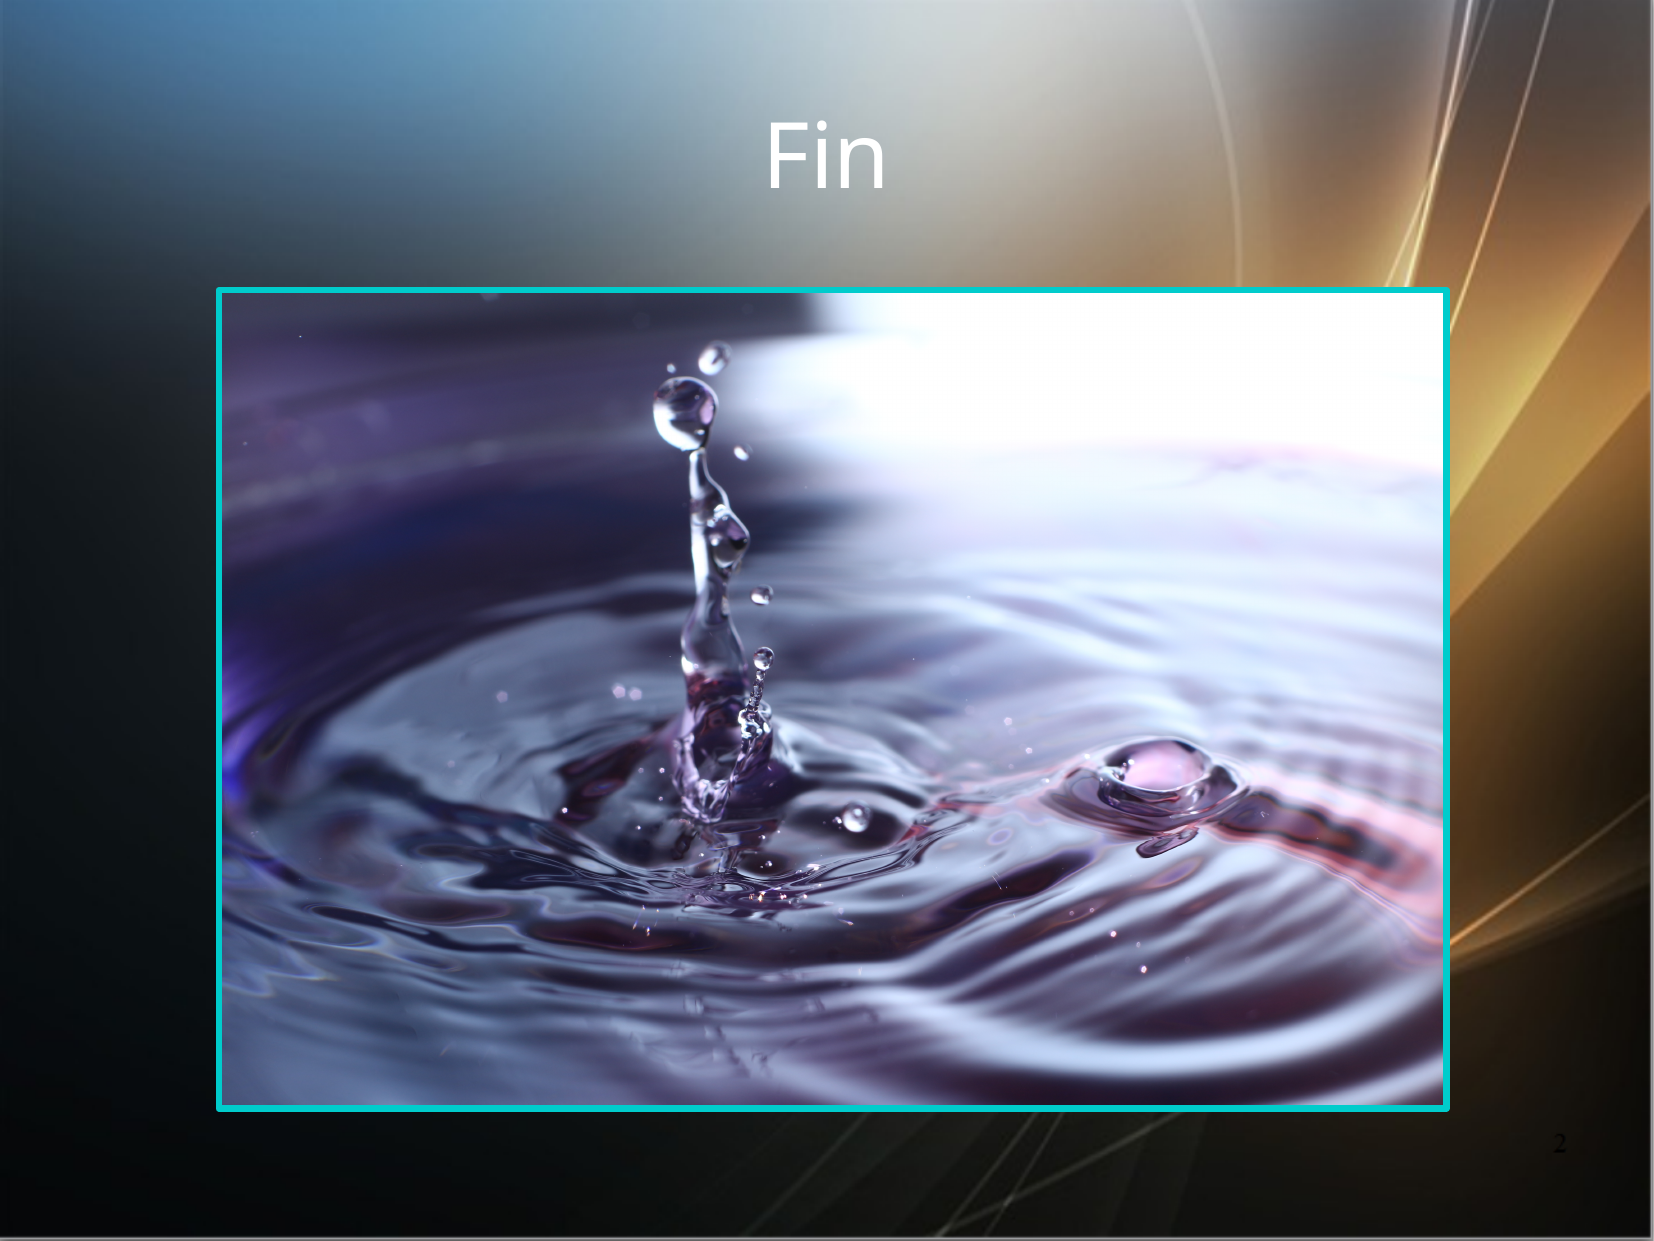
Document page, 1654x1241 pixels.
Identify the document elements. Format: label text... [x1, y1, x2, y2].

picture [0, 0, 1654, 1241]
title Fin [82, 49, 1571, 257]
